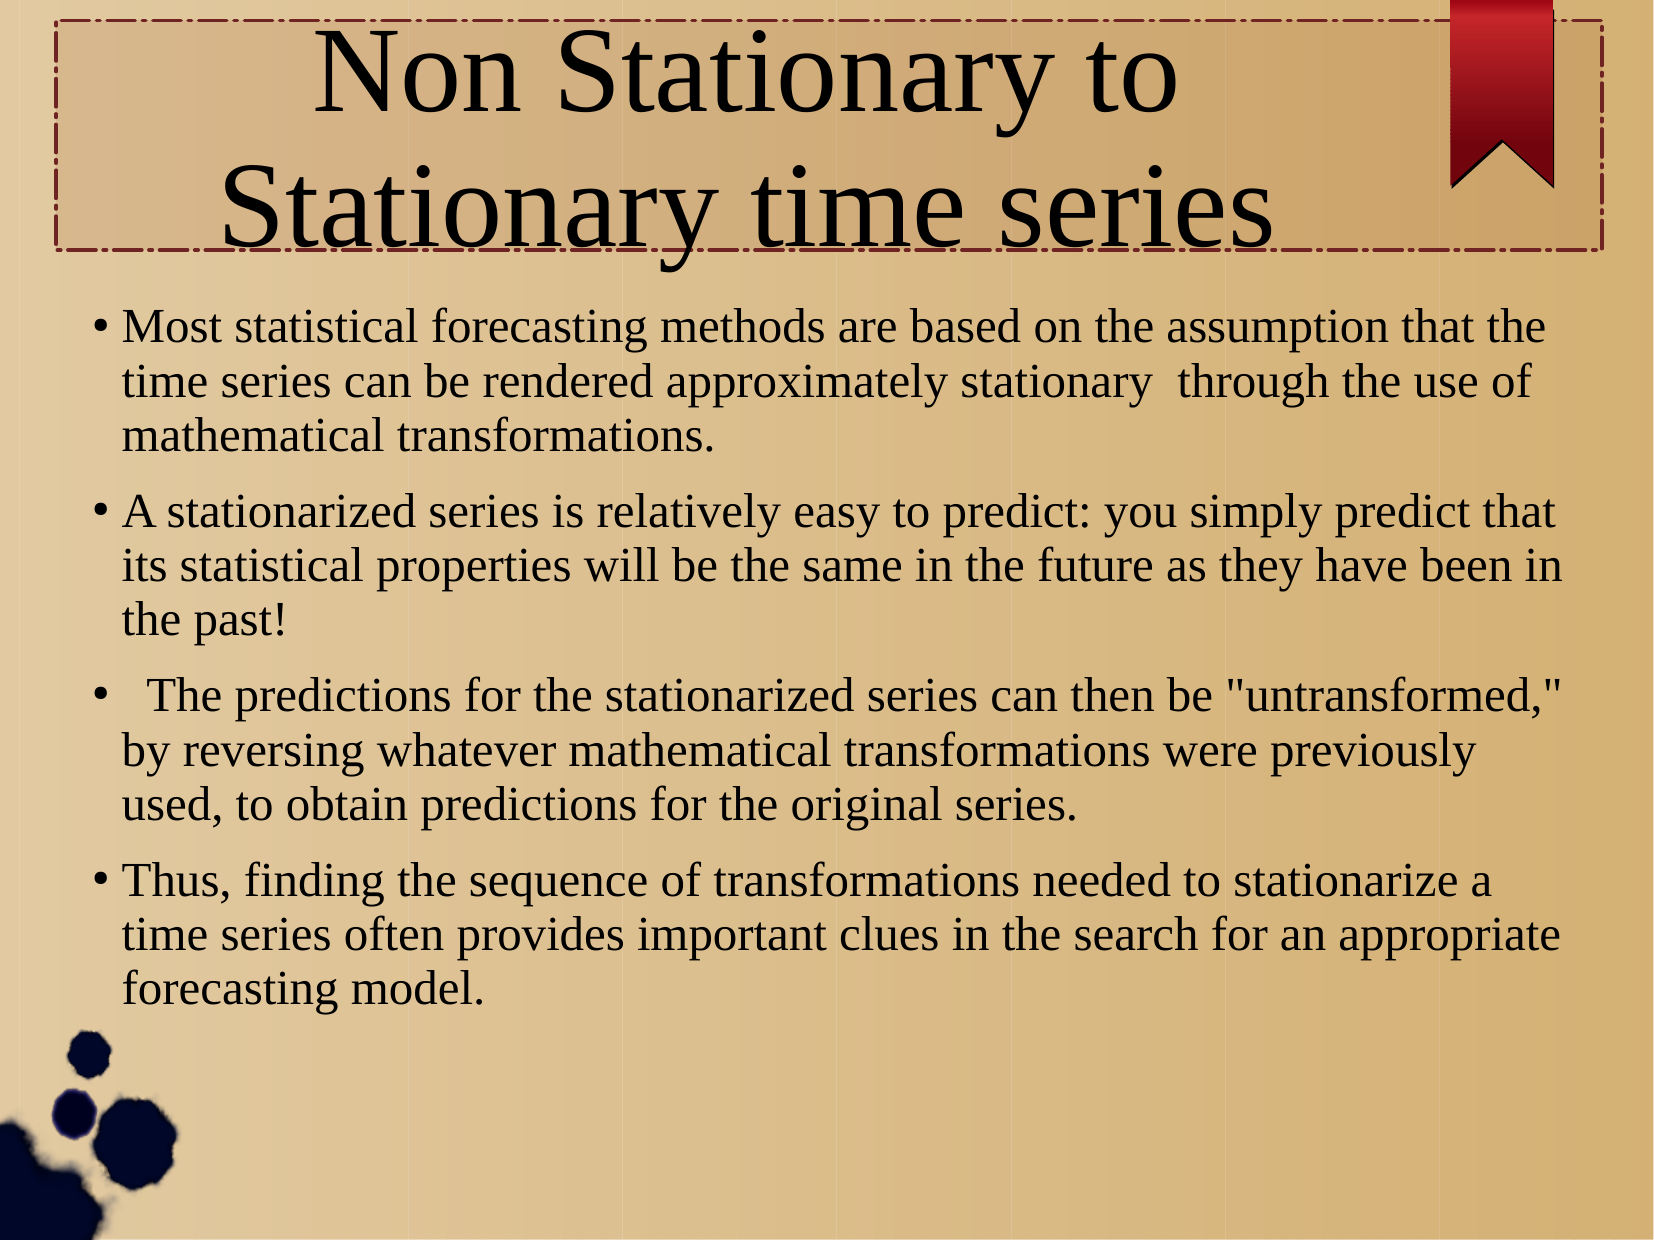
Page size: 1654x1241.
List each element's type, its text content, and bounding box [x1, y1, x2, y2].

list Most statistical forecasting methods are based on the assumption that the time series can be rendered approximately stationary through the use of mathematical transformations. A stationarized series is relatively easy to predict: you simply predict that its statistical properties will be the same in the future as they have been in the past! The predictions for the stationarized series can then be "untransformed," by reversing whatever mathematical transformations were previously used, to obtain predictions for the original series. Thus, finding the sequence of transformations needed to stationarize a time series often provides important clues in the search for an appropriate forecasting model. [82, 299, 1571, 1019]
title Non Stationary to Stationary time series [82, 2, 1412, 274]
